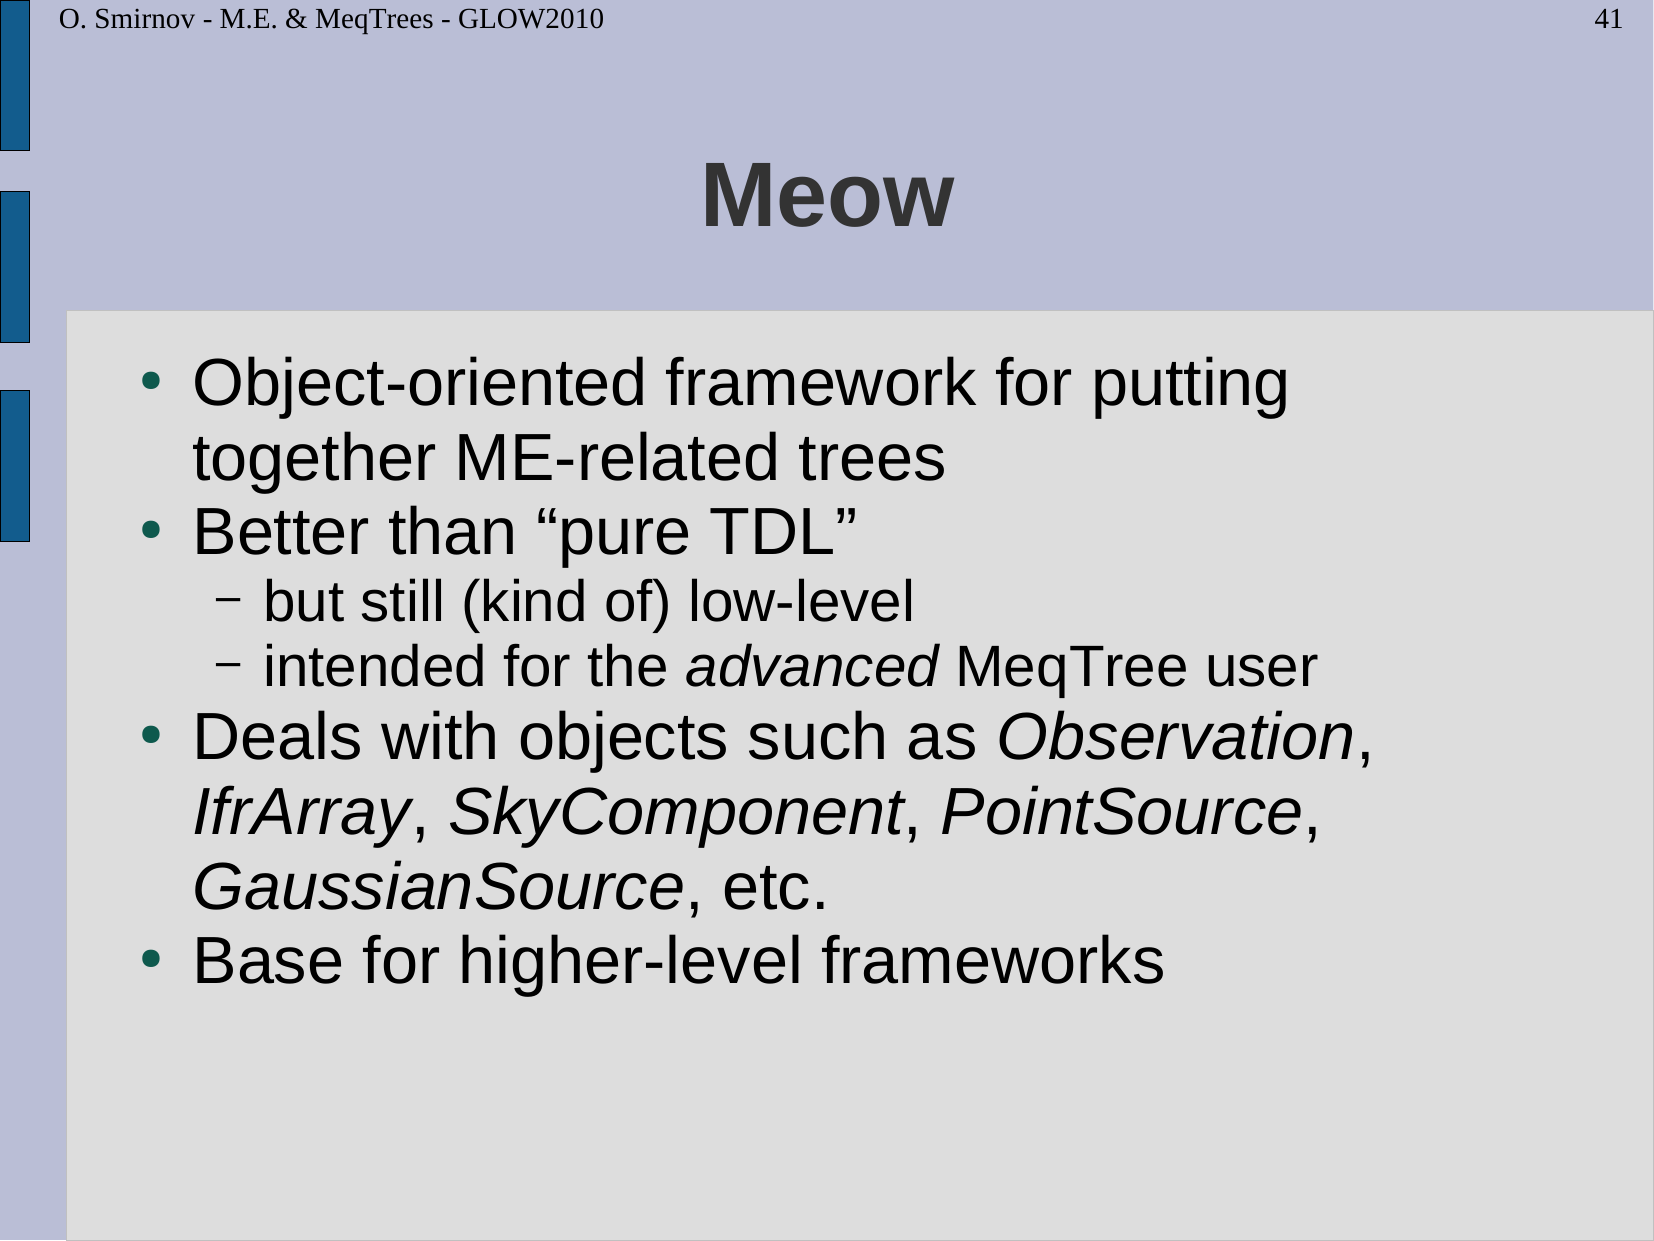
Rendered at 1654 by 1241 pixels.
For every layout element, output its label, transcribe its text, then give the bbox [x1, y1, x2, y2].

list Object-oriented framework for putting together ME-related trees Better than “pure TDL” but still (kind of) low-level intended for the advanced MeqTree user Deals with objects such as Observation, IfrArray, SkyComponent, PointSource, GaussianSource, etc. Base for higher-level frameworks [121, 344, 1534, 1127]
title Meow [121, 91, 1534, 299]
